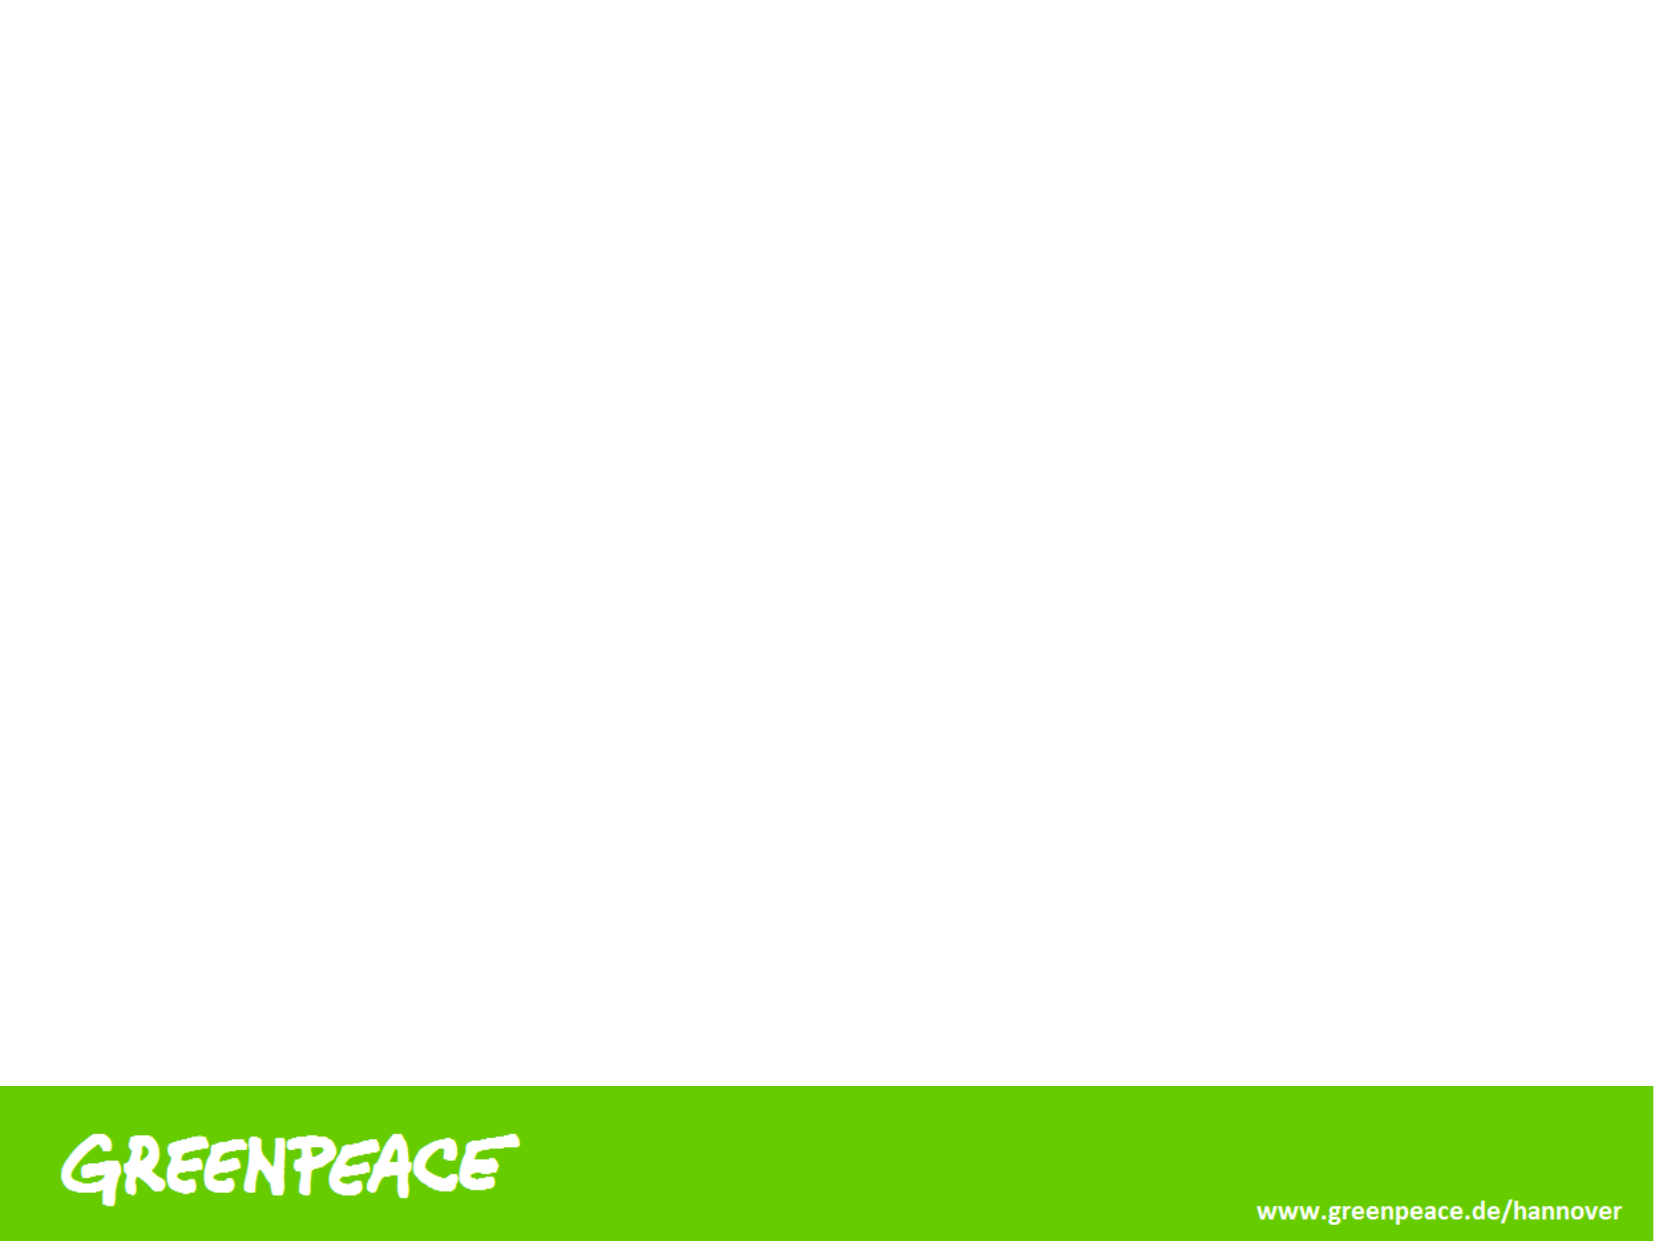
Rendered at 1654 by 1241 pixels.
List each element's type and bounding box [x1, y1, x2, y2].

picture [0, 1086, 1654, 1241]
